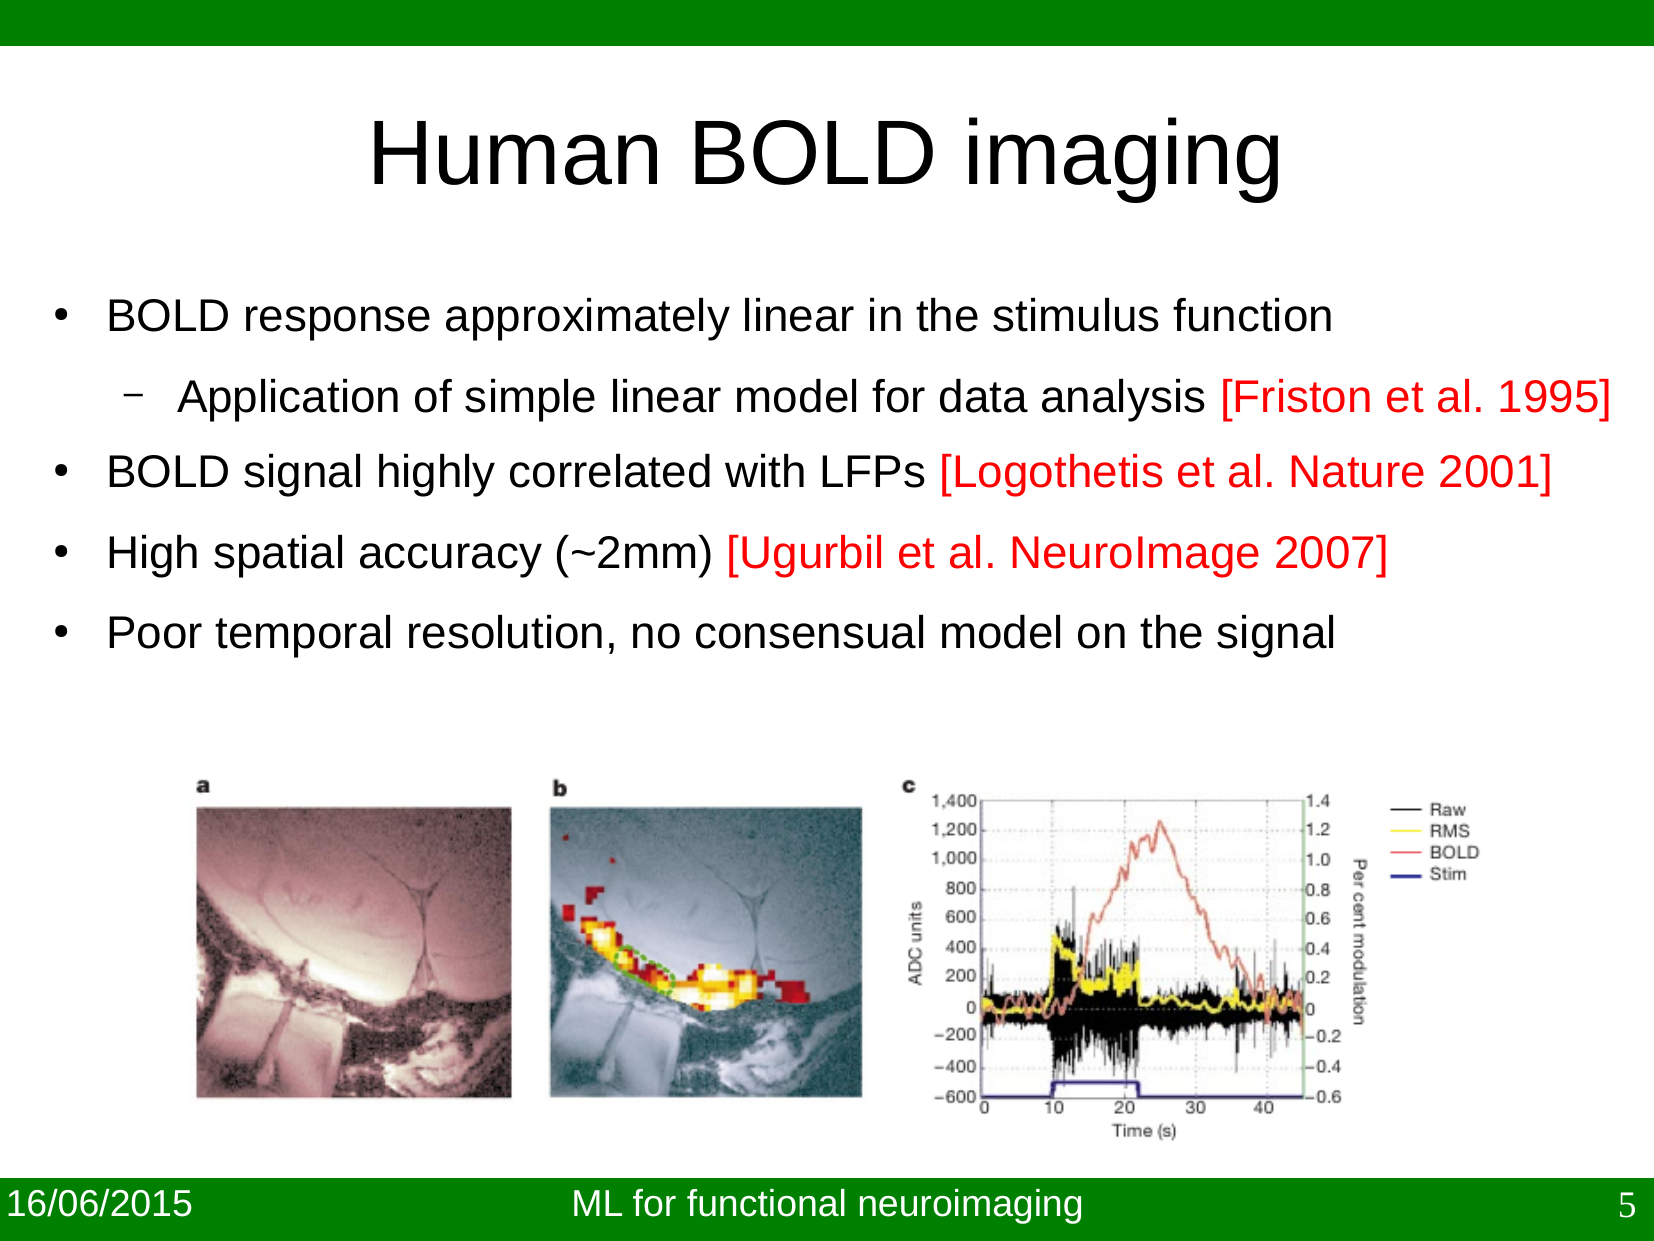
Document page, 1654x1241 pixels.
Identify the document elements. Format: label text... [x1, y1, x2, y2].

title Human BOLD imaging [82, 49, 1571, 257]
list BOLD response approximately linear in the stimulus function Application of simple linear model for data analysis [Friston et al. 1995] BOLD signal highly correlated with LFPs [Logothetis et al. Nature 2001] High spatial accuracy (~2mm) [Ugurbil et al. NeuroImage 2007] Poor temporal resolution, no consensual model on the signal [35, 290, 1642, 1109]
picture [188, 768, 1489, 1146]
